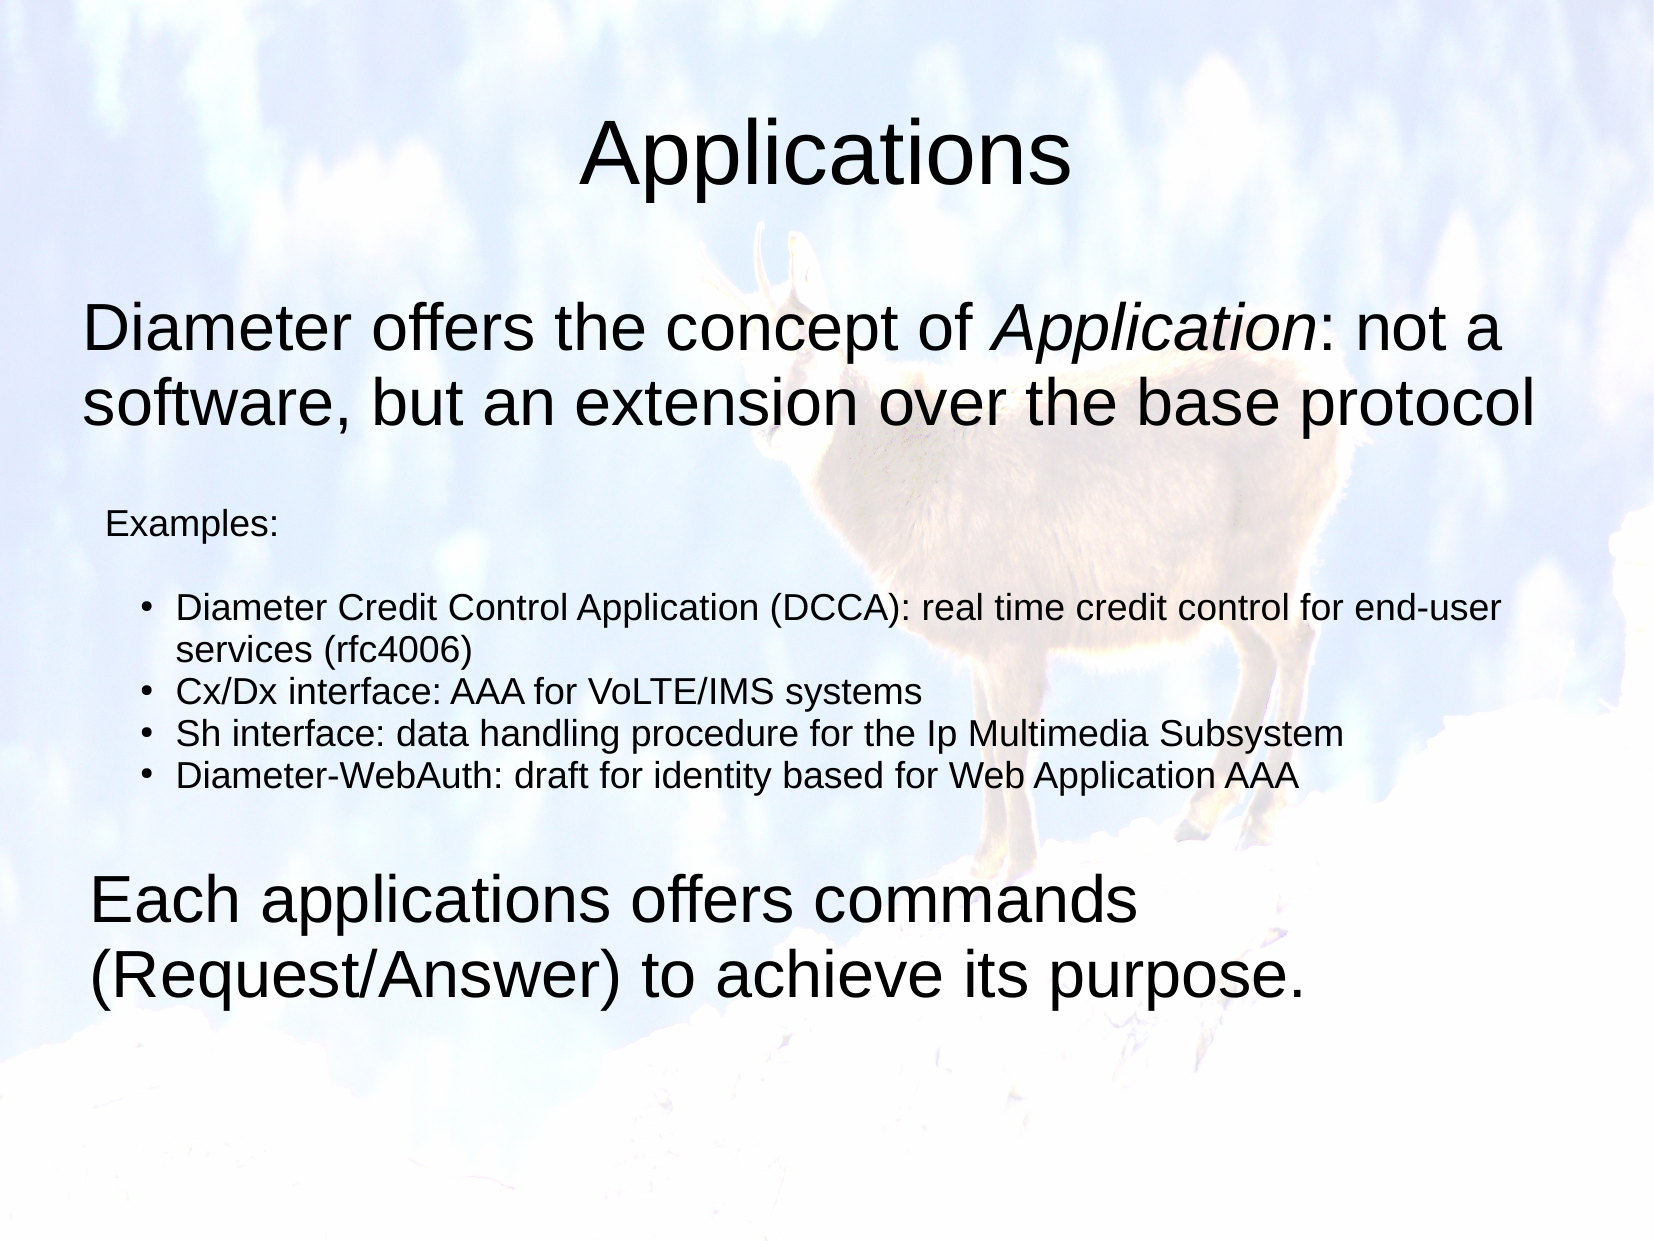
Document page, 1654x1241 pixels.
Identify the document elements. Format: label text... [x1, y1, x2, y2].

text_box Each applications offers commands (Request/Answer) to achieve its purpose. [75, 855, 1576, 1020]
list Diameter offers the concept of Application: not a software, but an extension over the base protocol [82, 290, 1571, 496]
title Applications [82, 49, 1571, 257]
picture [0, 0, 1654, 1241]
text_box Examples: Diameter Credit Control Application (DCCA): real time credit control for end-user services (rfc4006) Cx/Dx interface: AAA for VoLTE/IMS systems Sh interface: data handling procedure for the Ip Multimedia Subsystem Diameter-WebAuth: draft for identity based for Web Application AAA [90, 495, 1561, 804]
